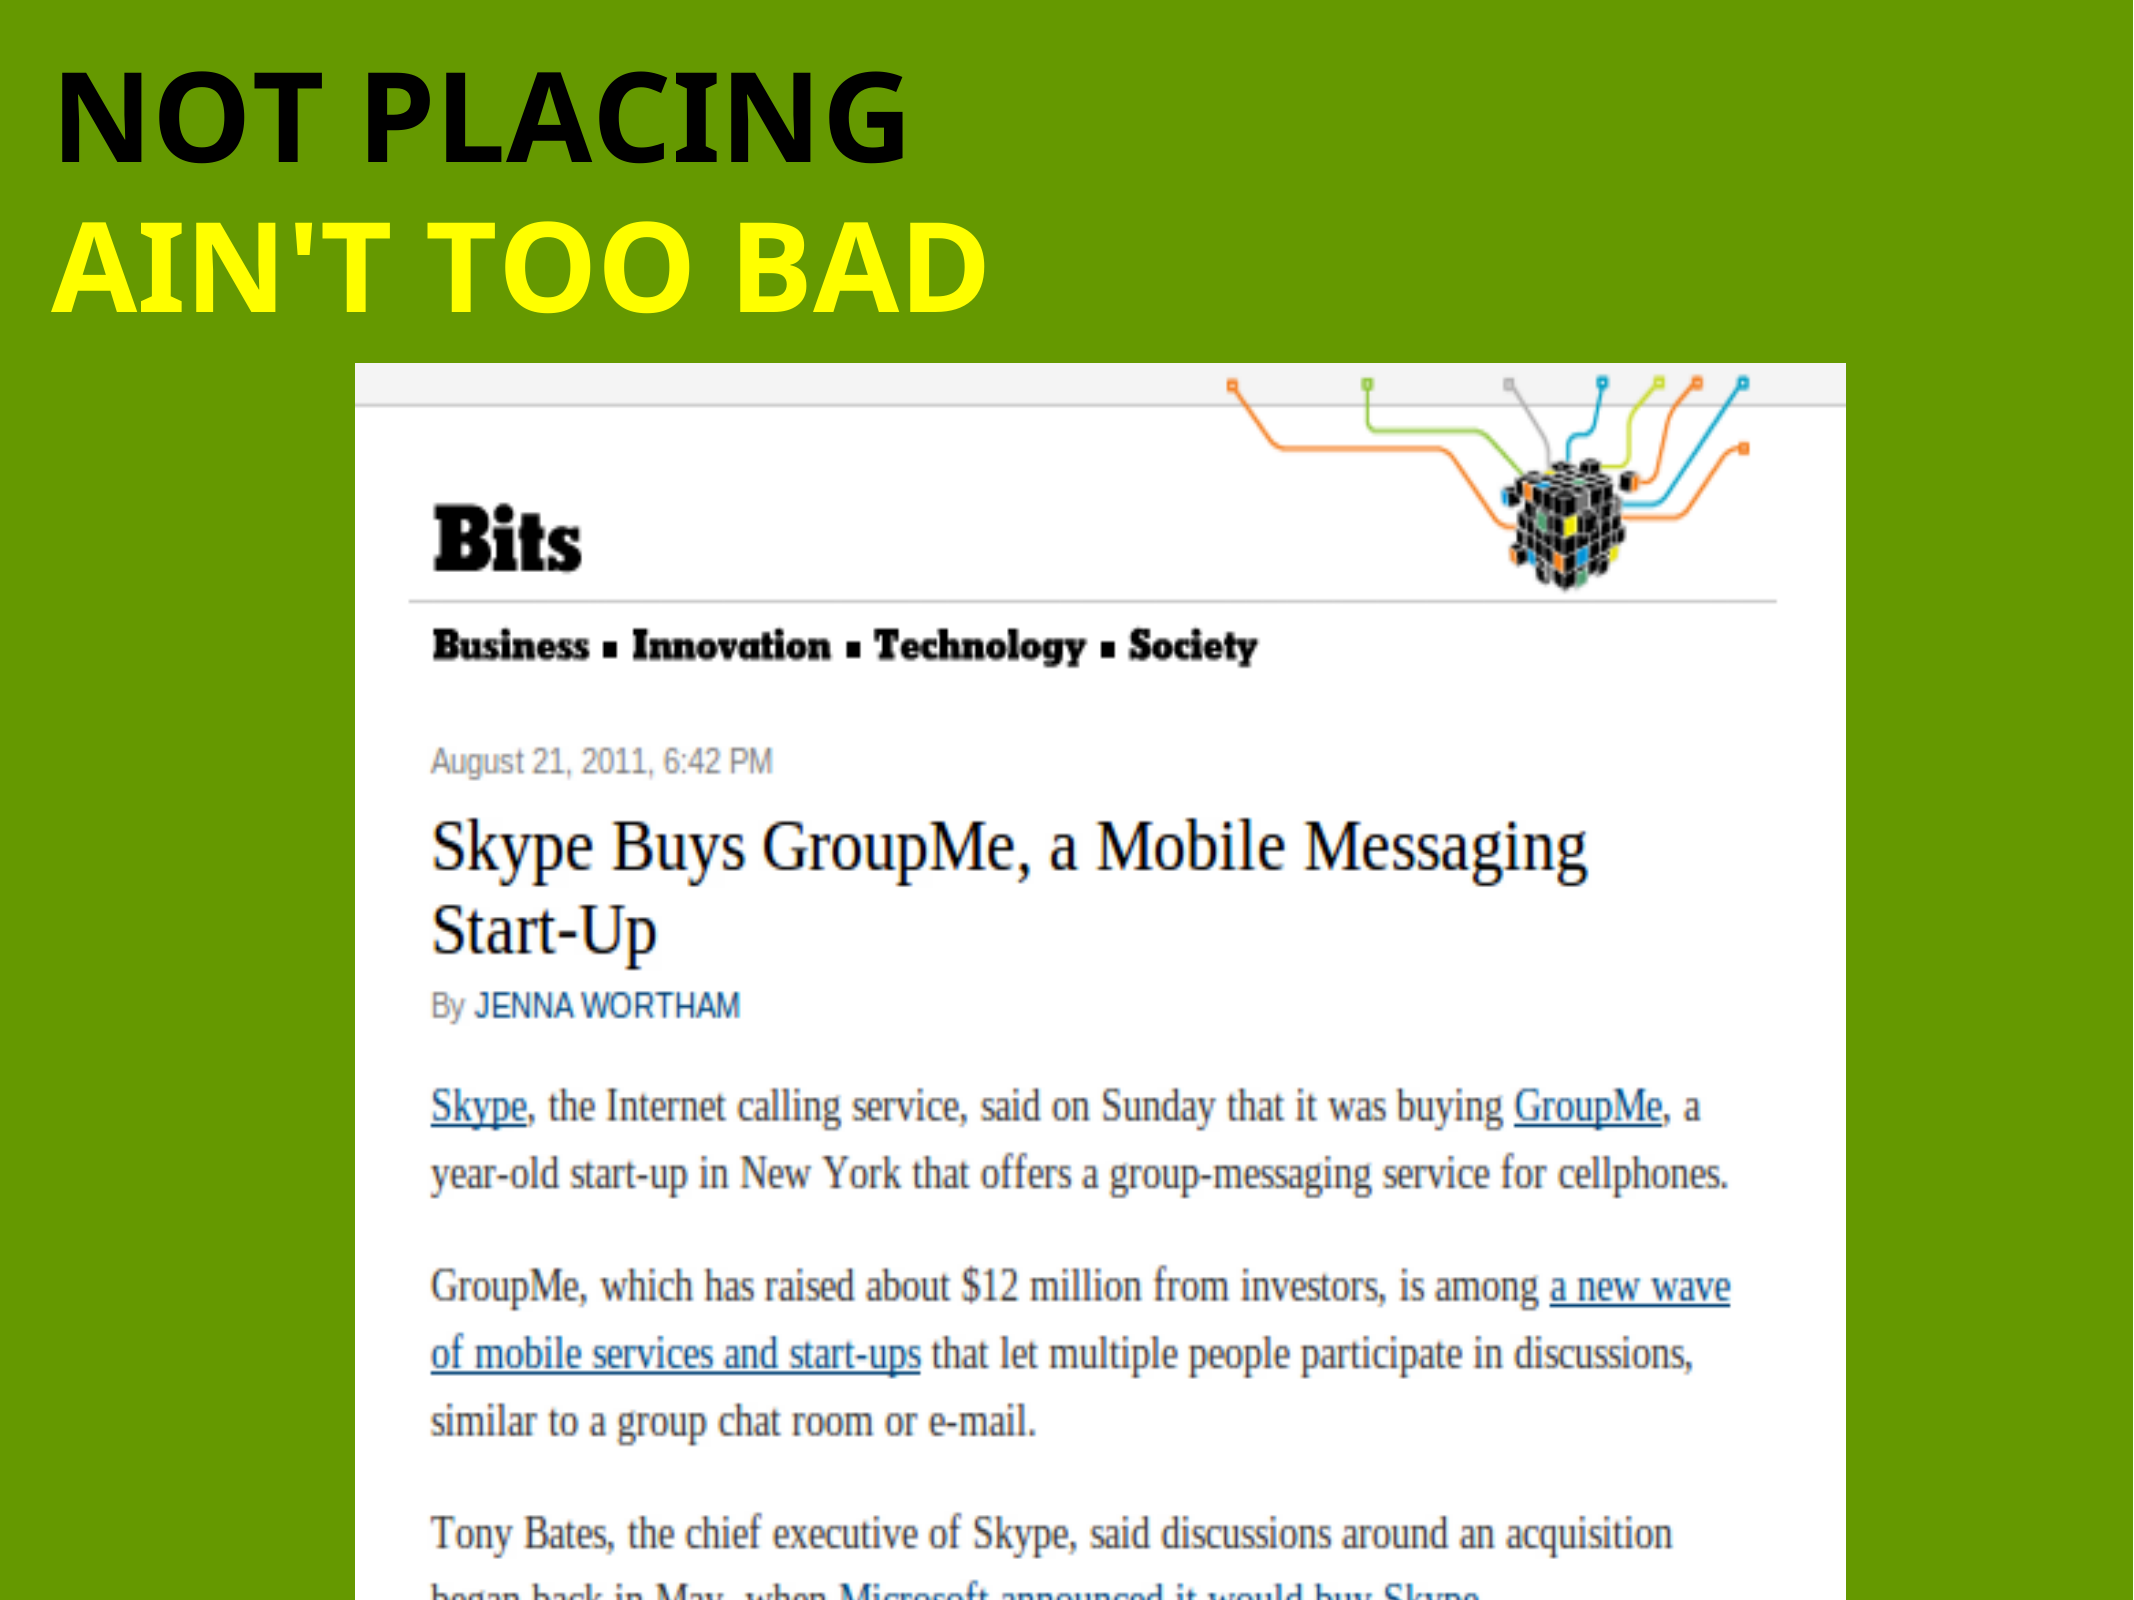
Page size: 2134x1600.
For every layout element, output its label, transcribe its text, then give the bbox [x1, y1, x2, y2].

text_box NOT PLACING AIN'T TOO BAD [41, 37, 2063, 413]
picture [355, 363, 1846, 1600]
